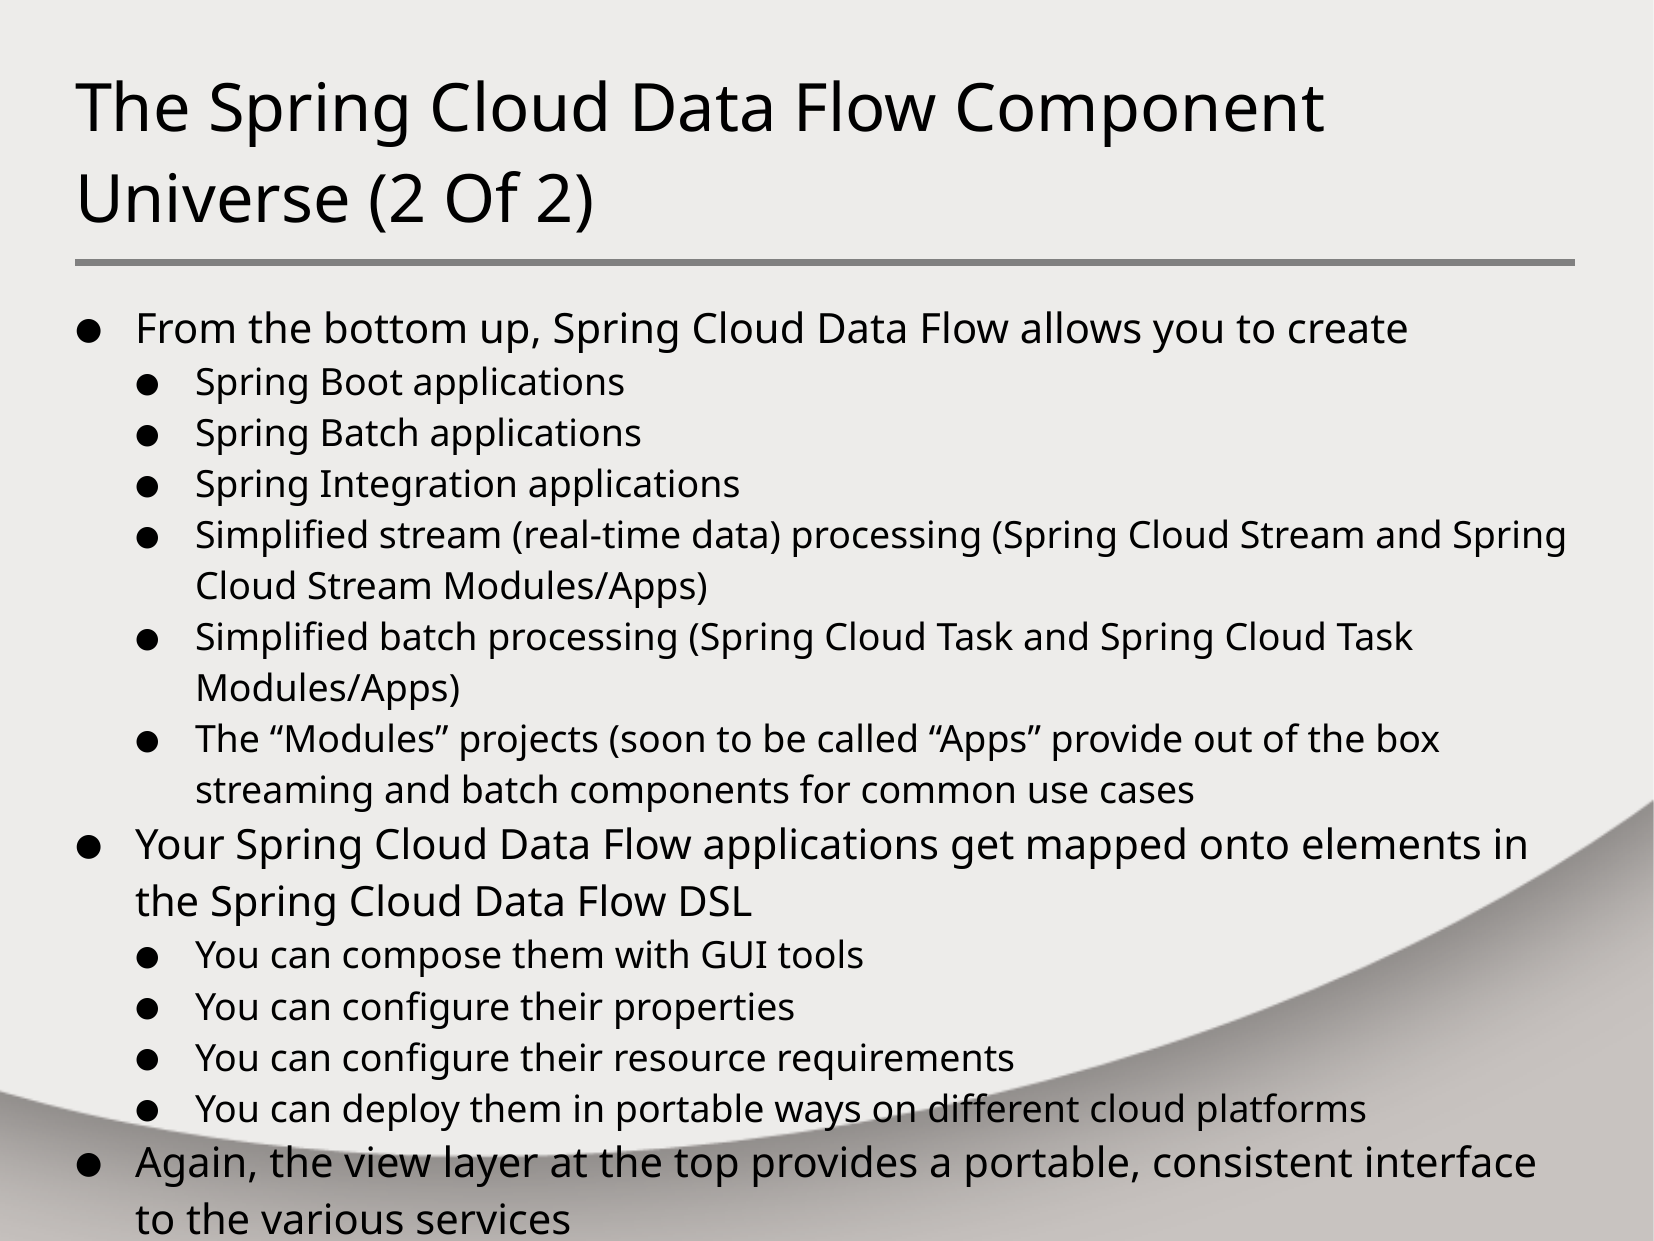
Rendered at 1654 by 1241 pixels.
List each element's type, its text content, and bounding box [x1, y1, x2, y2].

list From the bottom up, Spring Cloud Data Flow allows you to create Spring Boot applications Spring Batch applications Spring Integration applications Simplified stream (real-time data) processing (Spring Cloud Stream and Spring Cloud Stream Modules/Apps) Simplified batch processing (Spring Cloud Task and Spring Cloud Task Modules/Apps) The “Modules” projects (soon to be called “Apps” provide out of the box streaming and batch components for common use cases Your Spring Cloud Data Flow applications get mapped onto elements in the Spring Cloud Data Flow DSL You can compose them with GUI tools You can configure their properties You can configure their resource requirements You can deploy them in portable ways on different cloud platforms Again, the view layer at the top provides a portable, consistent interface to the various services [75, 298, 1576, 1163]
picture [0, 0, 1654, 1241]
title The Spring Cloud Data Flow Component Universe (2 Of 2) [75, 76, 1576, 227]
